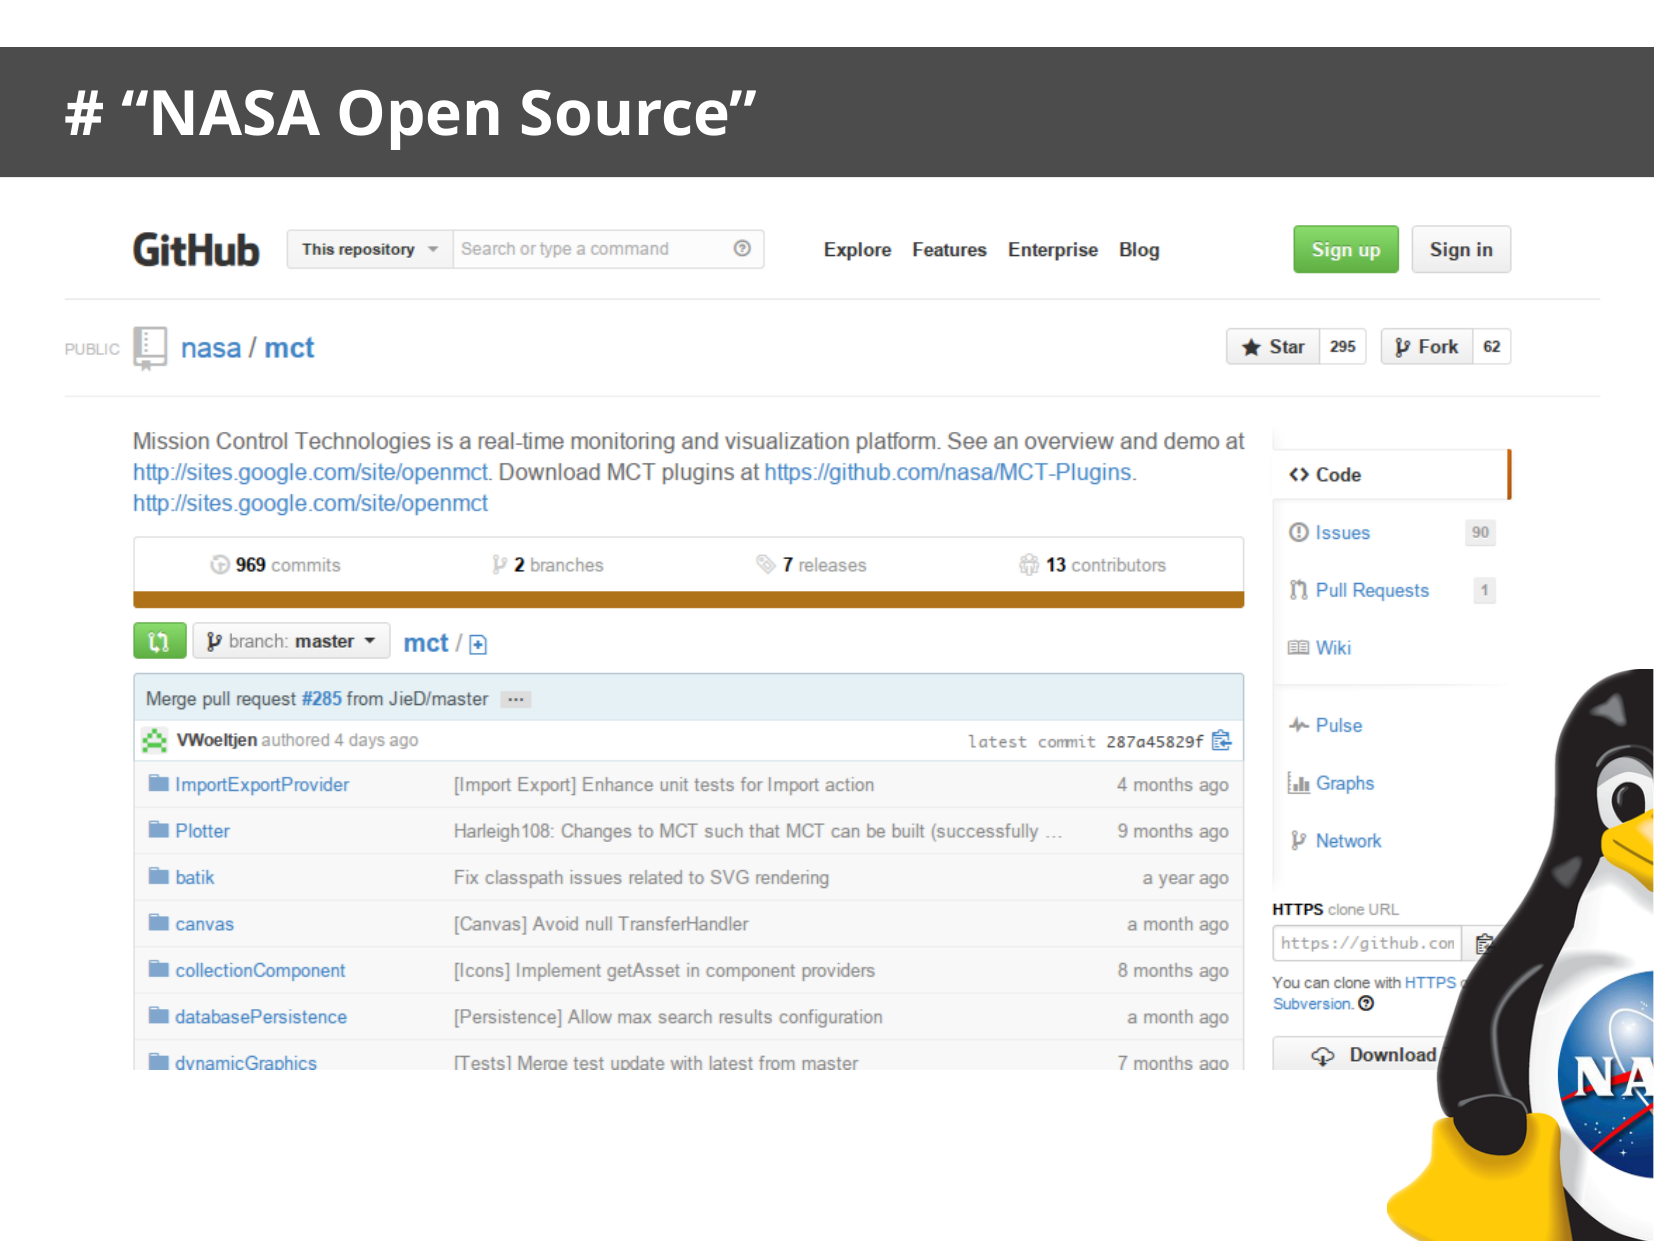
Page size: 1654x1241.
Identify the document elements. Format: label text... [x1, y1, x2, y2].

text_box # “NASA Open Source” [49, 61, 764, 159]
text_box [0, 47, 1654, 178]
picture [64, 206, 1654, 1241]
